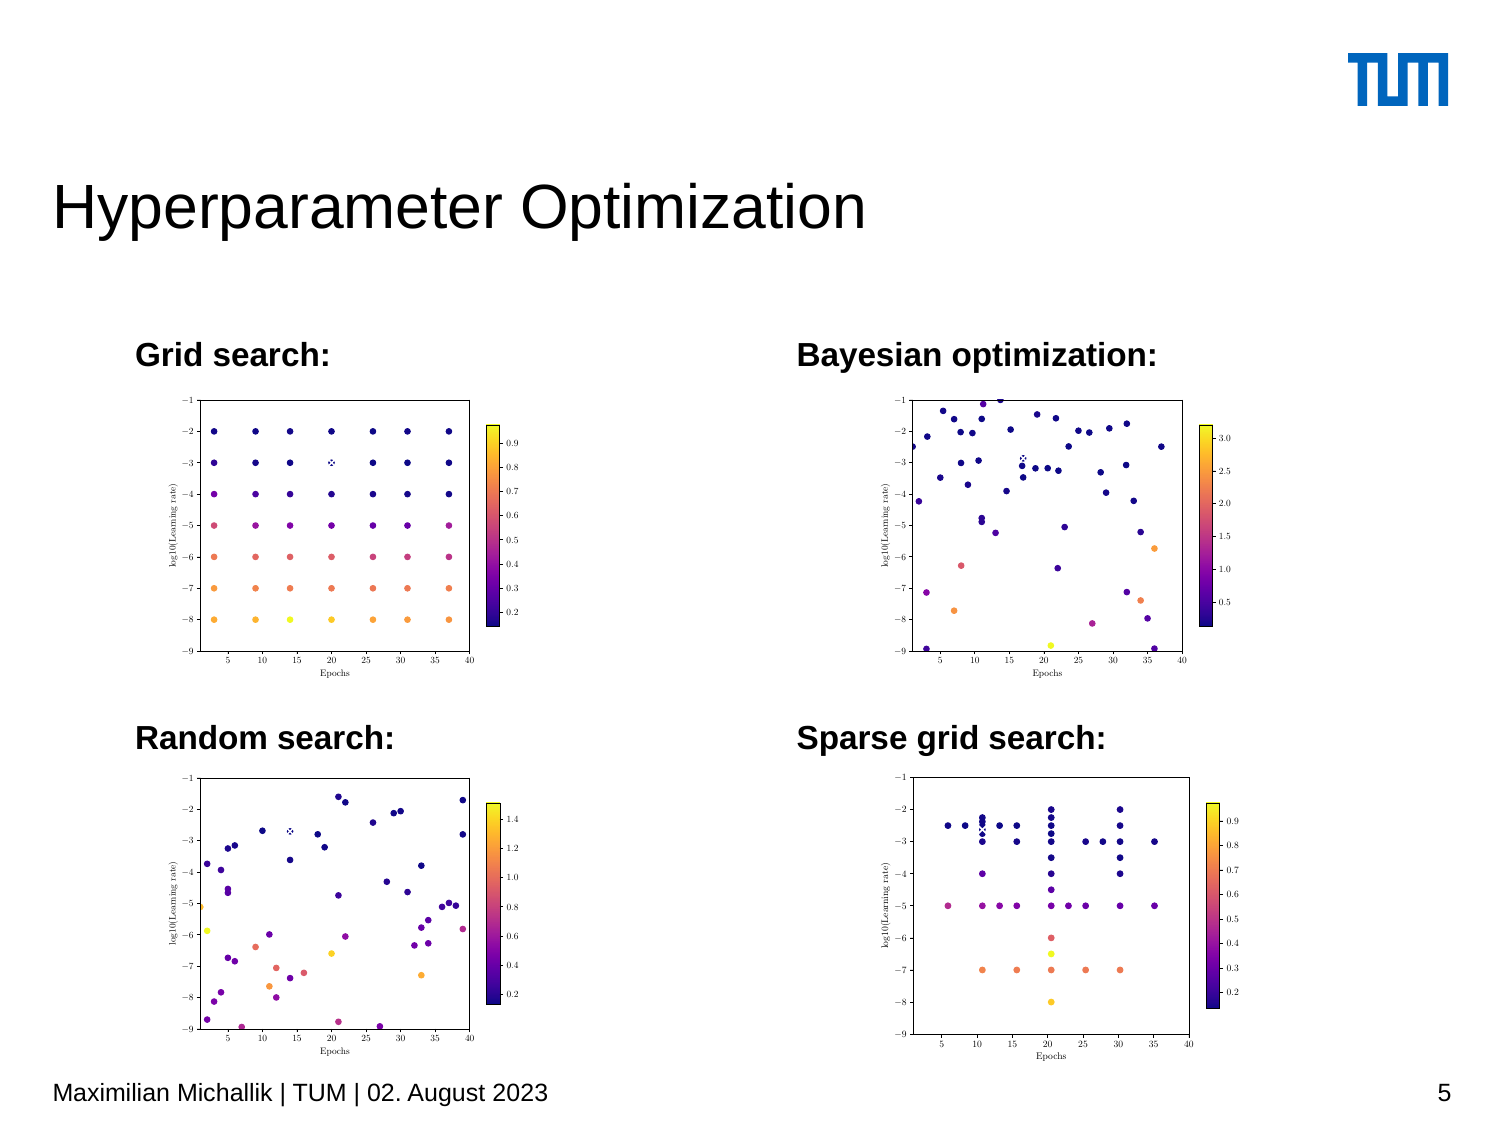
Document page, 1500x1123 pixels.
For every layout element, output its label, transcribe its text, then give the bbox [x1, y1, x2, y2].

picture [874, 389, 1239, 686]
list Bayesian optimization: Sparse grid search: [761, 330, 1453, 996]
picture [874, 767, 1247, 1069]
picture [161, 767, 526, 1063]
list Grid search: Random search: [52, 330, 745, 996]
picture [161, 389, 526, 686]
title Hyperparameter Optimization [52, 171, 1453, 242]
